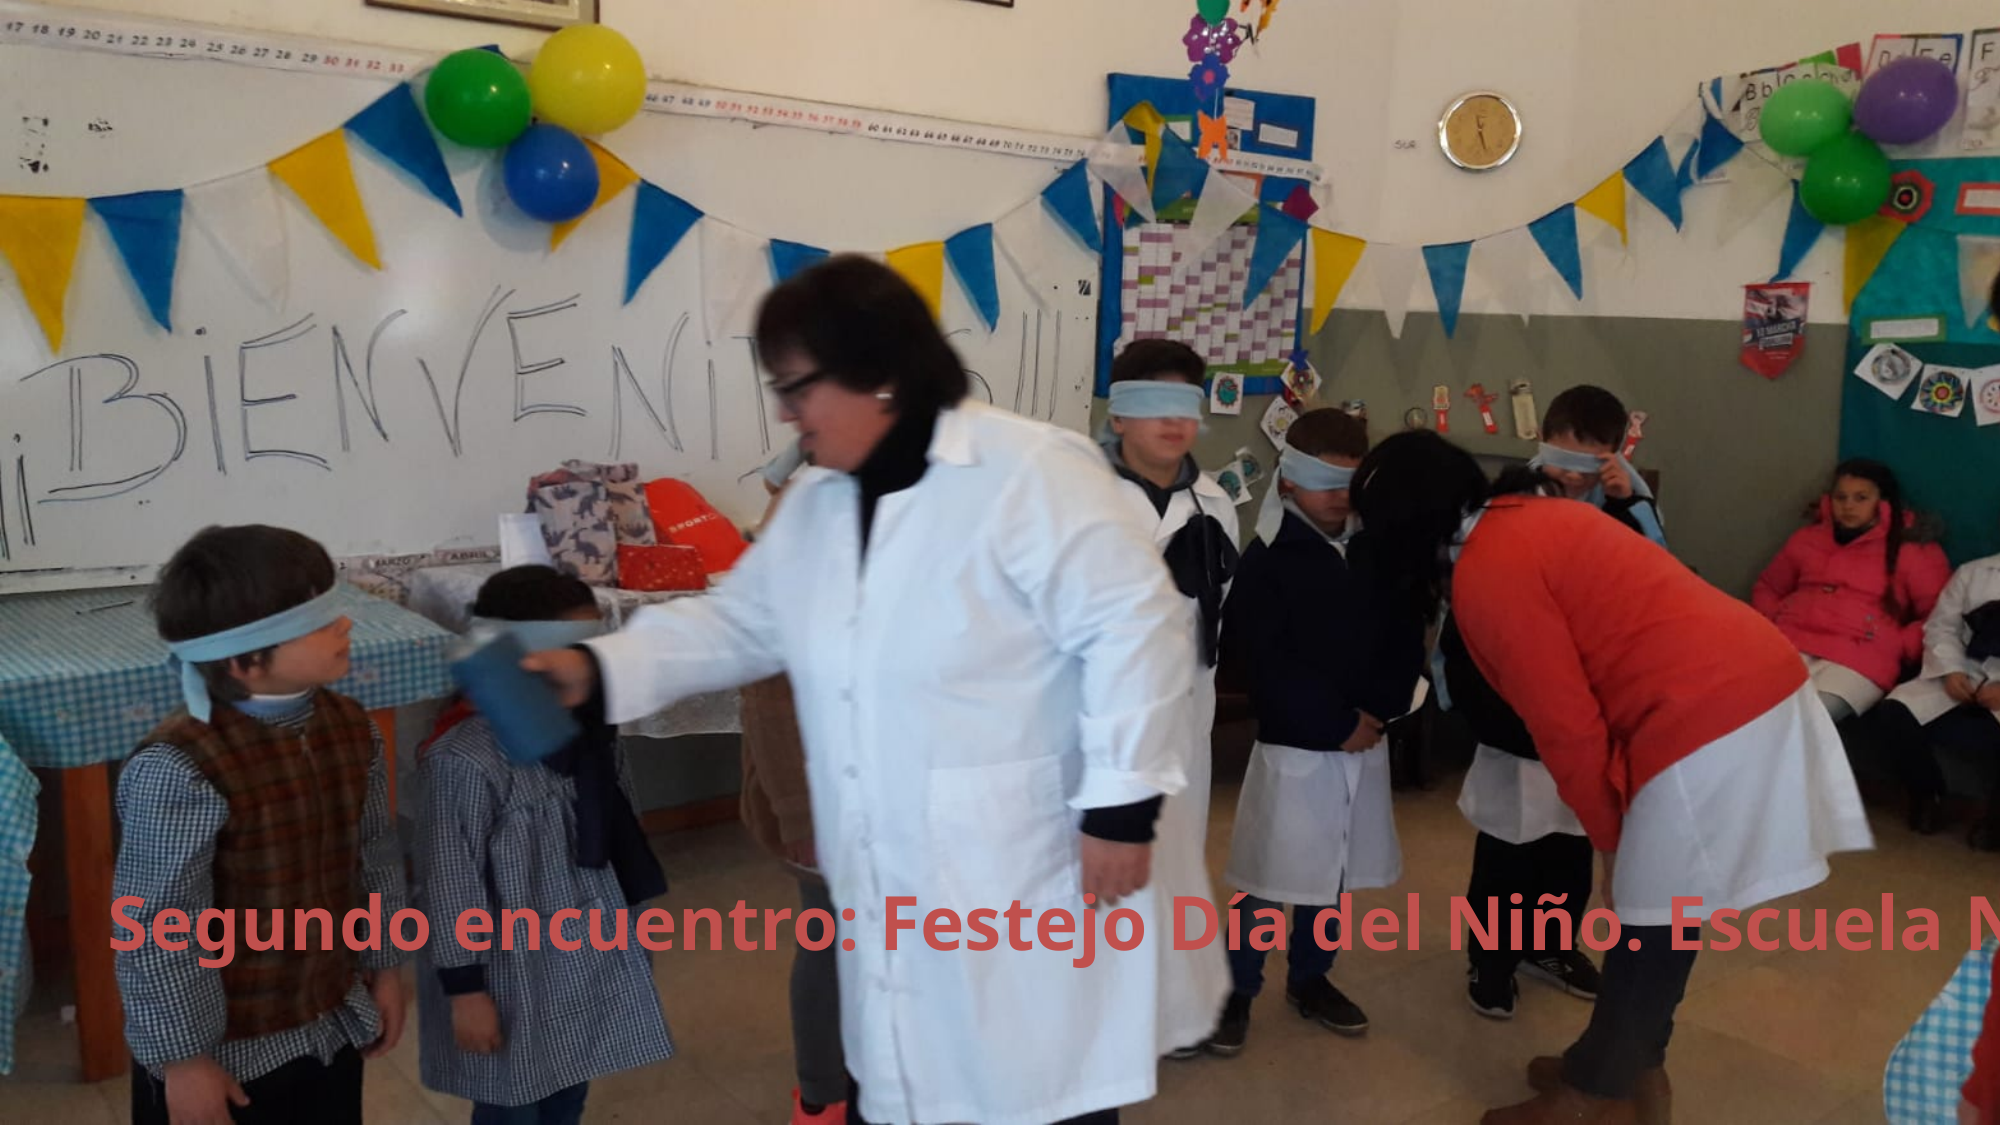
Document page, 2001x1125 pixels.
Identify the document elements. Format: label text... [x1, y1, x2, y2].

text_box Segundo encuentro: Festejo Día del Niño. Escuela Nº 67 Parada Olivera [73, 867, 2000, 1085]
picture [0, 0, 2000, 1125]
